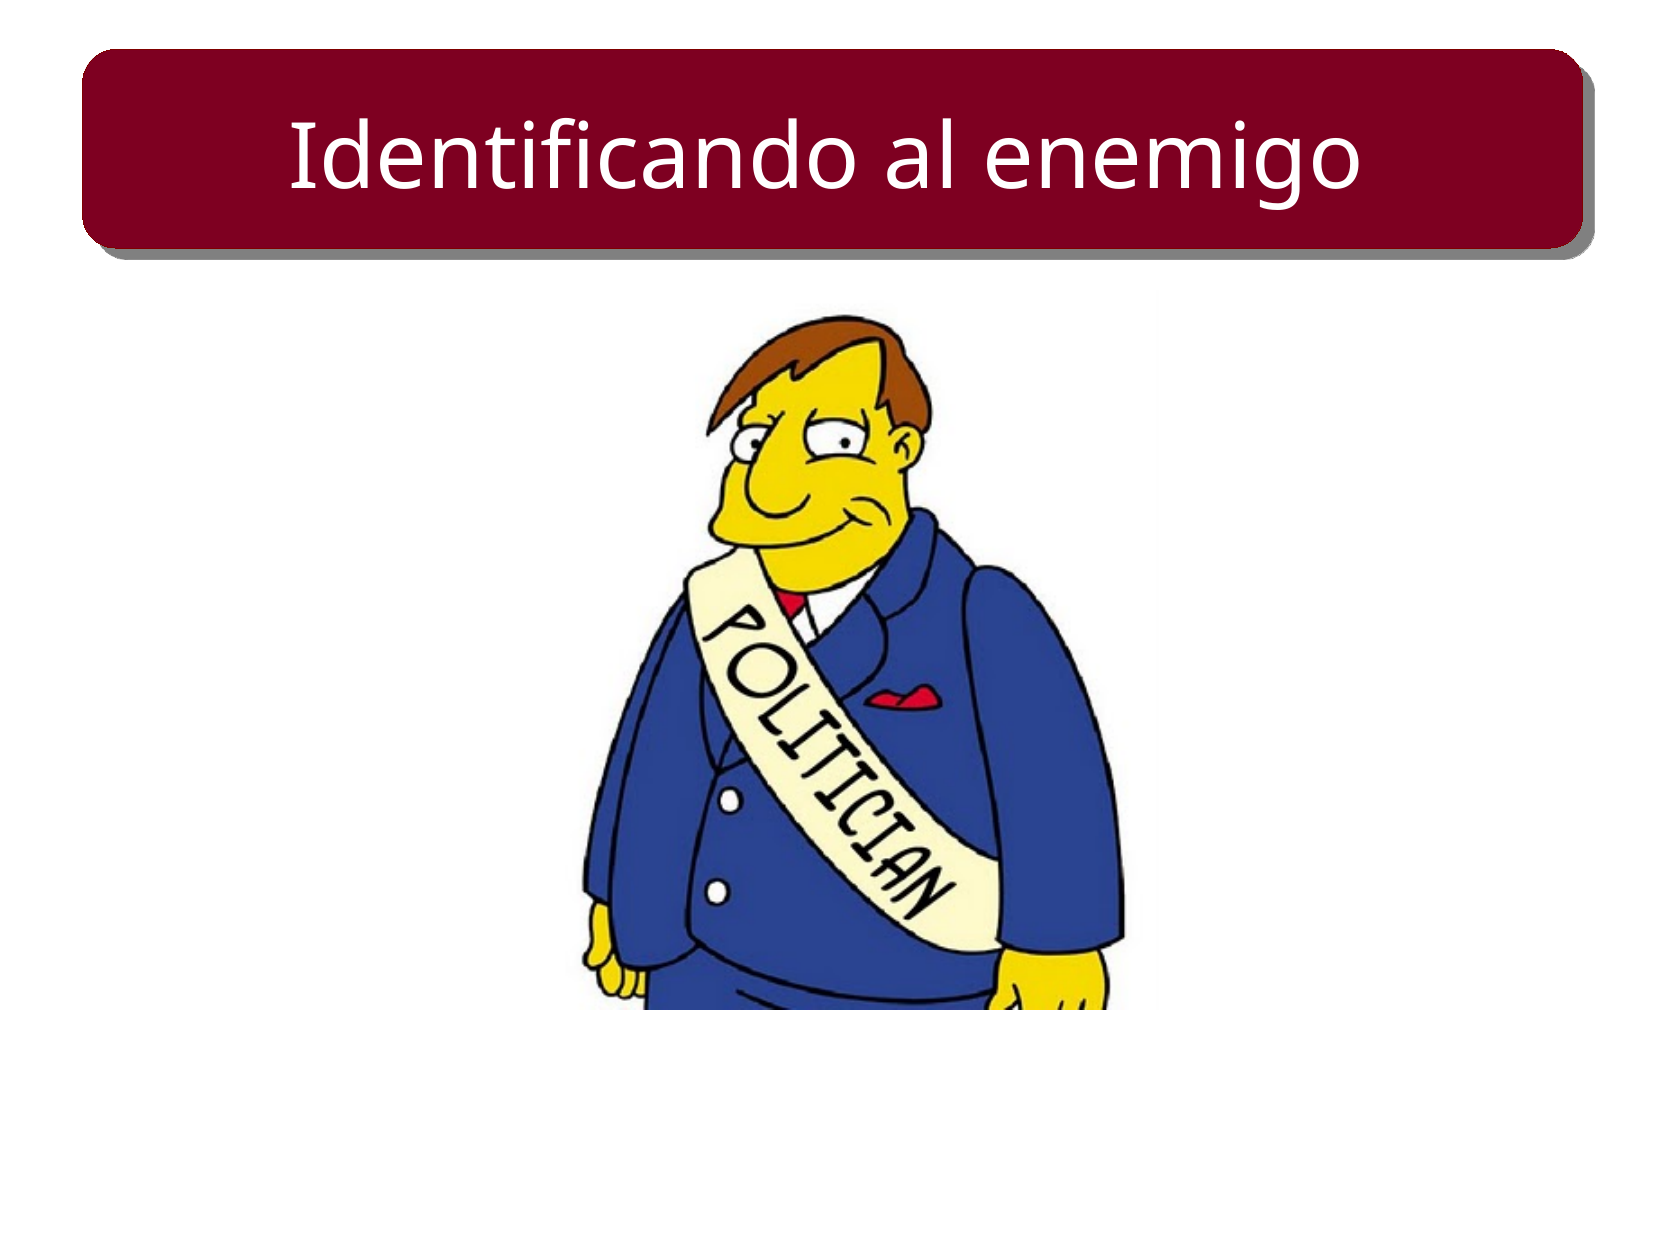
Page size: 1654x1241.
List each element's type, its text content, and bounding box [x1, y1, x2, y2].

title Identificando al enemigo [82, 49, 1571, 257]
picture [494, 290, 1159, 1010]
